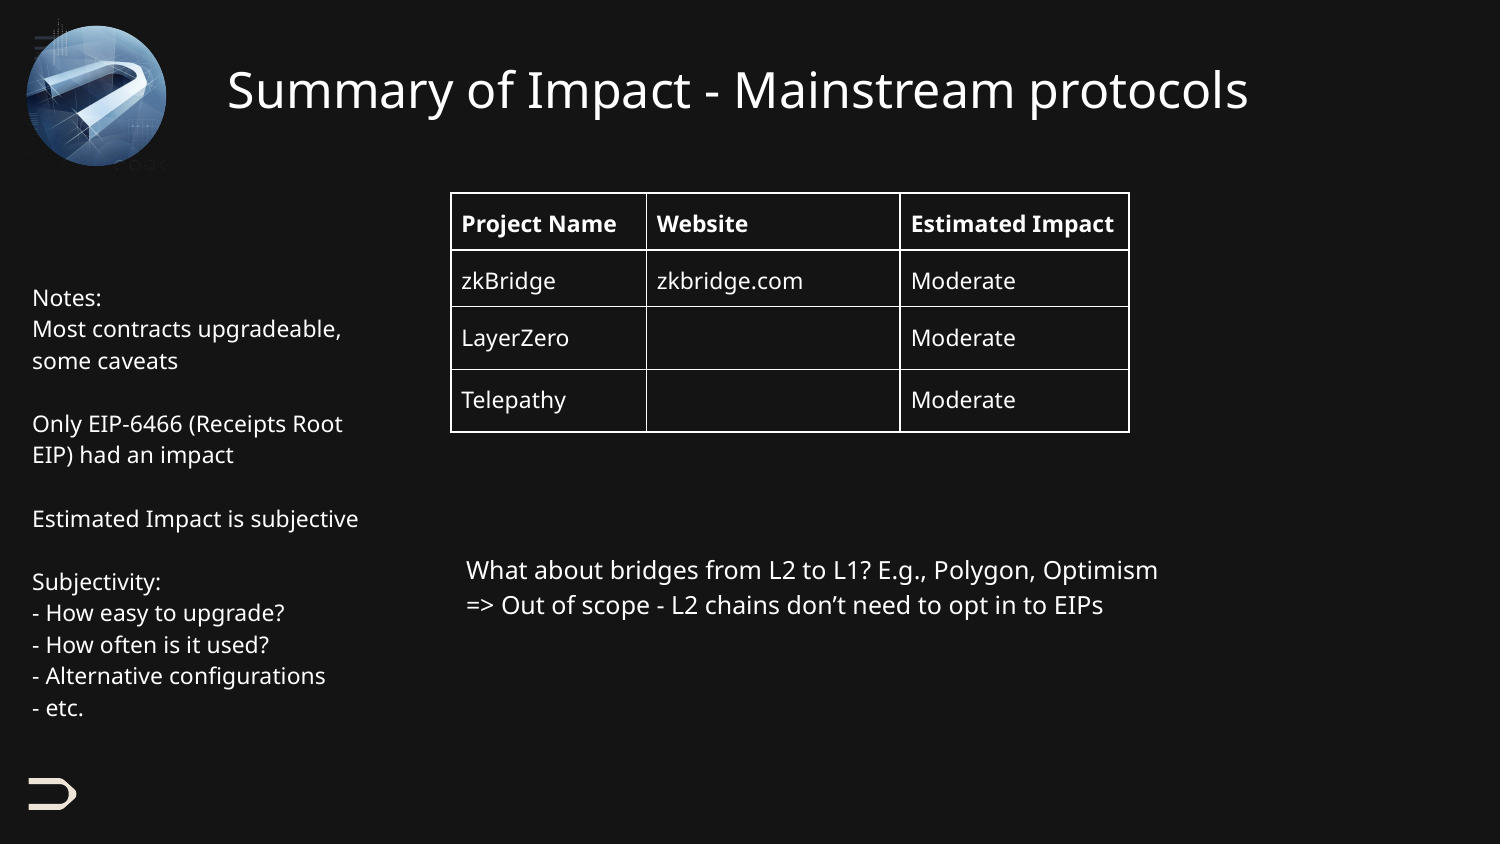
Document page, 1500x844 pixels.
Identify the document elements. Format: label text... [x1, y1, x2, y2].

table_cell zkbridge.com [647, 251, 899, 306]
list What about bridges from L2 to L1? E.g., Polygon, Optimism => Out of scope - L2 chains don’t need to opt in to EIPs [451, 535, 1231, 694]
list Notes: Most contracts upgradeable, some caveats Only EIP-6466 (Receipts Root EIP) had an impact Estimated Impact is subjective Subjectivity: - How easy to upgrade? - How often is it used? - Alternative configurations - etc. [17, 264, 391, 718]
table_header Estimated Impact [901, 194, 1128, 249]
picture [0, 0, 193, 193]
table_cell zkBridge [452, 251, 646, 306]
table_cell Telepathy [452, 370, 646, 431]
table_cell [647, 370, 899, 431]
table_header Project Name [452, 194, 646, 249]
table_header Website [647, 194, 899, 249]
picture [20, 761, 85, 827]
table_cell LayerZero [452, 307, 646, 369]
title Summary of Impact - Mainstream protocols [212, 43, 1368, 193]
table_cell [647, 307, 899, 369]
table_cell Moderate [901, 370, 1128, 431]
table_cell Moderate [901, 307, 1128, 369]
table_cell Moderate [901, 251, 1128, 306]
